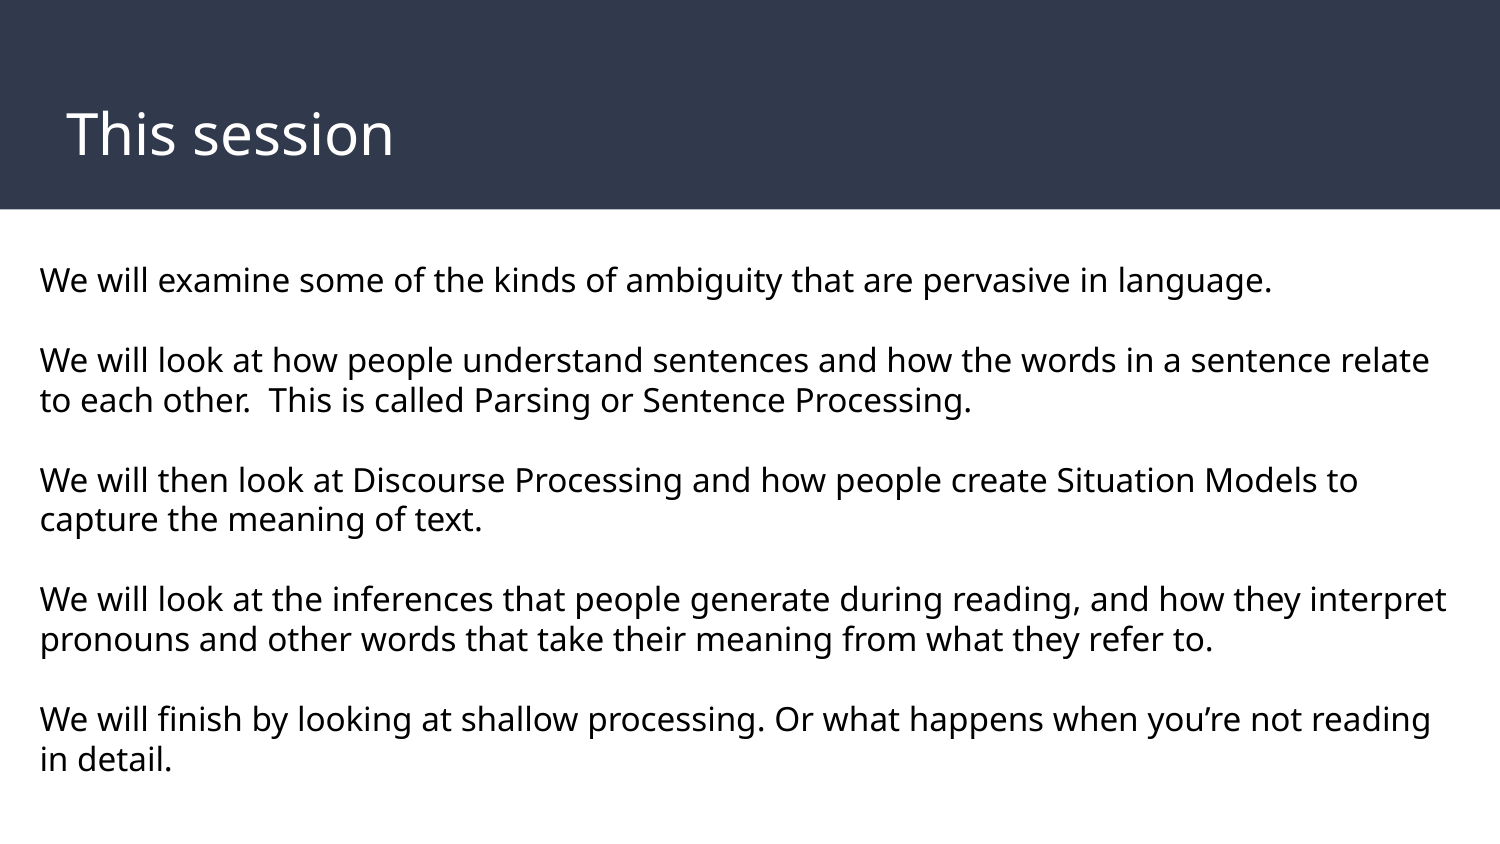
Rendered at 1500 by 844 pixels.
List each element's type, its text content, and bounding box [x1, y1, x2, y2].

text_box We will examine some of the kinds of ambiguity that are pervasive in language. We will look at how people understand sentences and how the words in a sentence relate to each other. This is called Parsing or Sentence Processing. We will then look at Discourse Processing and how people create Situation Models to capture the meaning of text. We will look at the inferences that people generate during reading, and how they interpret pronouns and other words that take their meaning from what they refer to. We will finish by looking at shallow processing. Or what happens when you’re not reading in detail. [24, 244, 1473, 811]
title This session [51, 82, 1449, 185]
